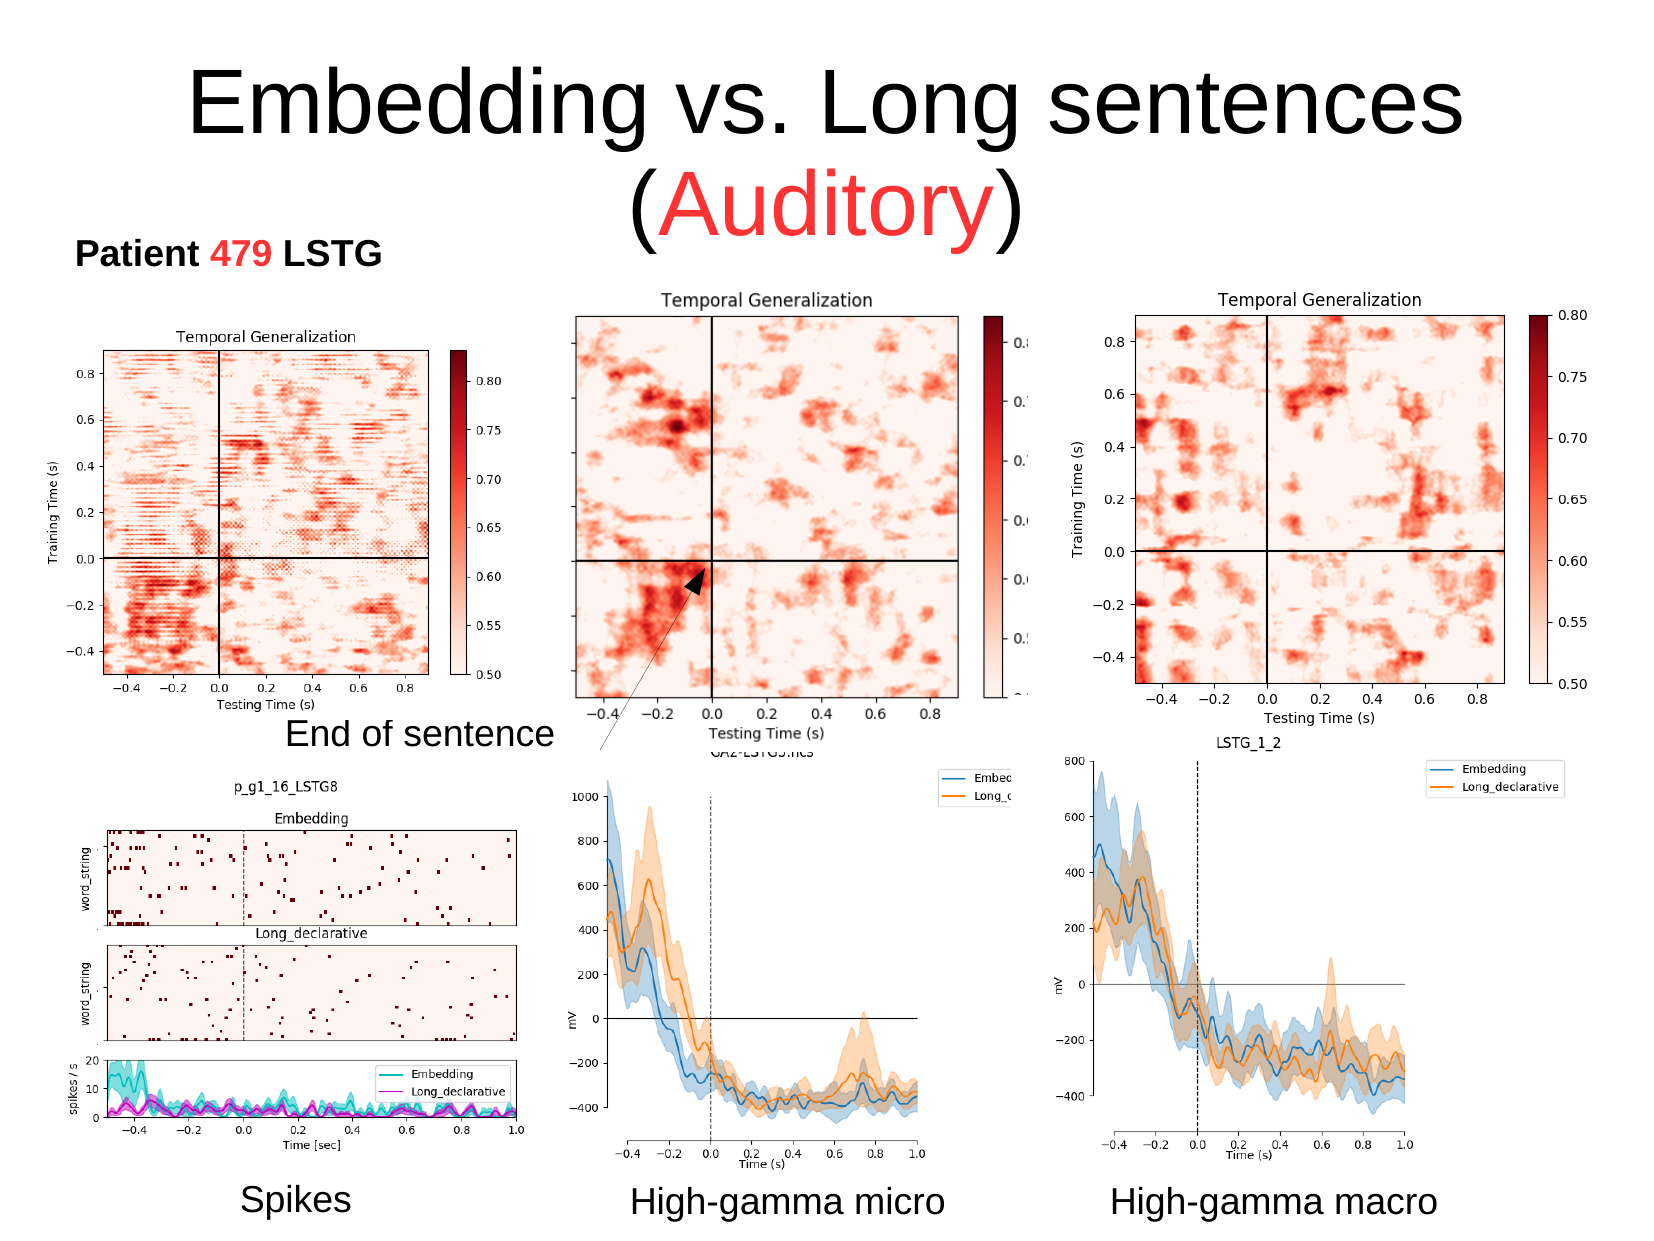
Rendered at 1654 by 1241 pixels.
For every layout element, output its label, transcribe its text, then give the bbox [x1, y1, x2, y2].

text_box Patient 479 LSTG [60, 225, 616, 286]
picture [9, 256, 1654, 1194]
text_box End of sentence [270, 705, 646, 766]
title Embedding vs. Long sentences (Auditory) [82, 49, 1571, 257]
text_box High-gamma macro [1095, 1186, 1456, 1231]
text_box High-gamma micro [615, 1173, 976, 1231]
text_box Spikes [225, 1171, 406, 1229]
